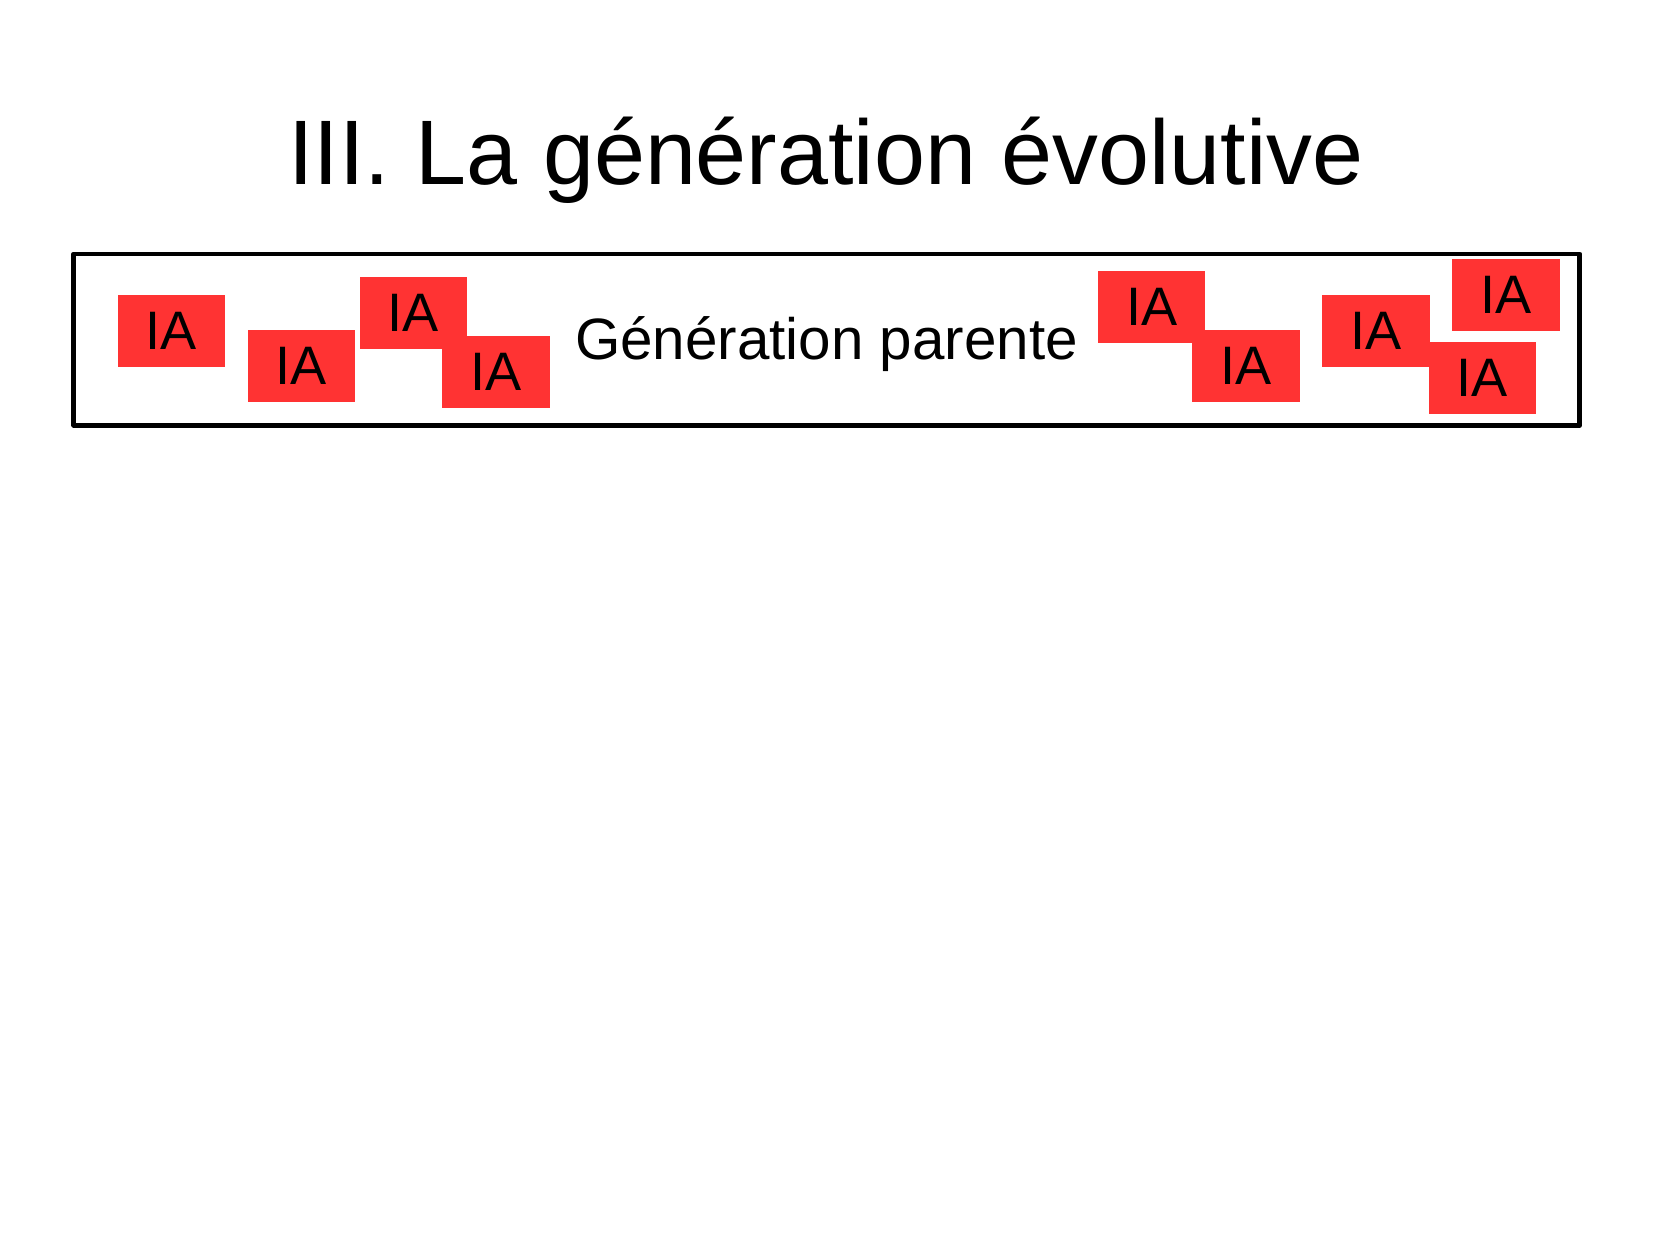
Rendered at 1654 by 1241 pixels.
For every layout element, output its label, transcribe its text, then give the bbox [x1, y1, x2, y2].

text_box IA [1192, 330, 1300, 402]
text_box IA [1098, 271, 1205, 343]
text_box IA [1429, 342, 1536, 414]
text_box IA [118, 295, 225, 367]
text_box IA [1322, 295, 1430, 367]
text_box Génération parente [73, 253, 1580, 426]
text_box IA [1452, 259, 1560, 331]
text_box IA [248, 330, 355, 402]
text_box IA [360, 277, 467, 349]
text_box IA [442, 336, 550, 408]
title III. La génération évolutive [82, 49, 1571, 253]
